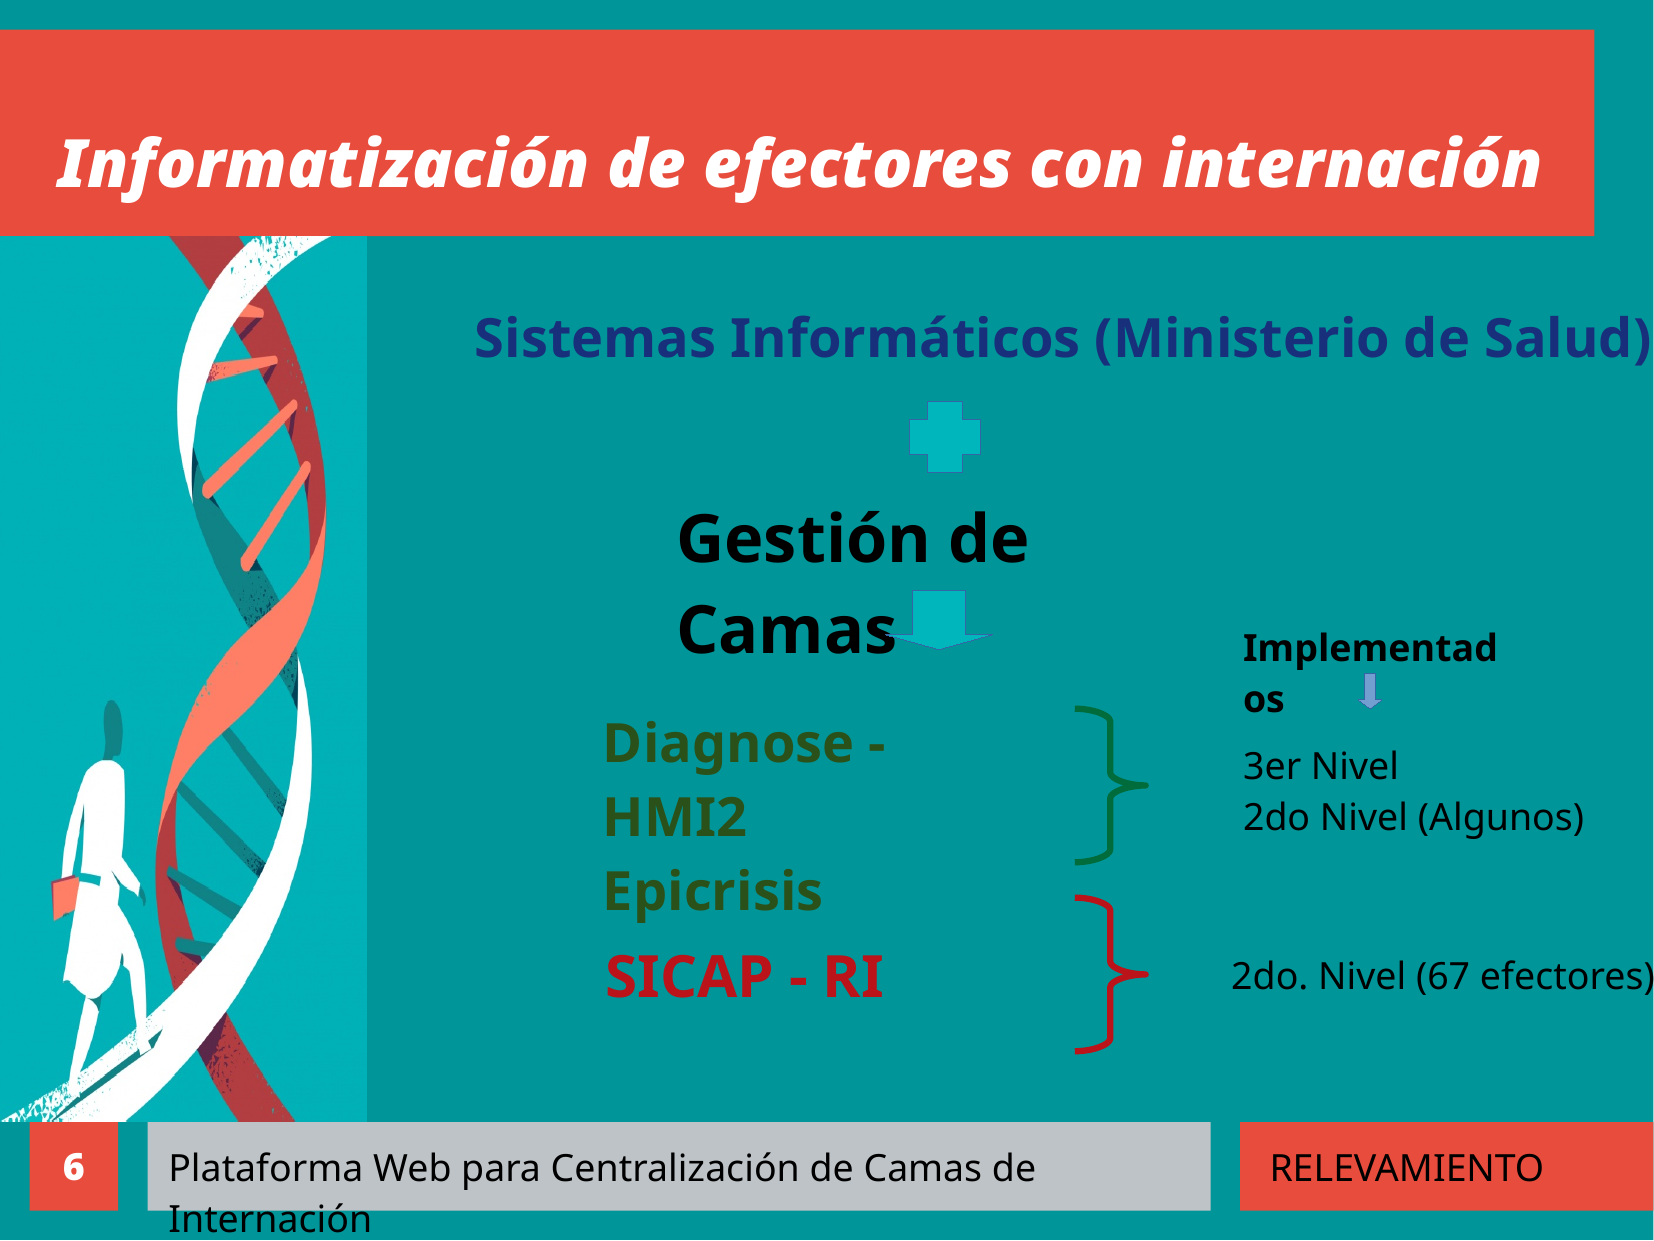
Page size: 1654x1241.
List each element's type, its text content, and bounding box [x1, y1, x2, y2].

text_box Diagnose - HMI2 Epicrisis [588, 696, 1052, 851]
picture [0, 236, 367, 1123]
text_box 2do. Nivel (67 efectores) [1216, 941, 1620, 1004]
text_box [885, 590, 993, 650]
text_box Implementados [1228, 614, 1524, 732]
text_box Plataforma Web para Centralización de Camas de Internación [153, 1133, 1139, 1197]
text_box [909, 401, 981, 473]
text_box RELEVAMIENTO [1254, 1133, 1529, 1196]
text_box 3er Nivel 2do Nivel (Algunos) [1228, 732, 1561, 842]
text_box Sistemas Informáticos (Ministerio de Salud) [459, 292, 1524, 376]
text_box SICAP - RI [590, 927, 869, 1016]
text_box Gestión de Camas [661, 484, 1211, 603]
text_box [1358, 673, 1382, 709]
title Informatización de efectores con internación [59, 59, 1595, 207]
